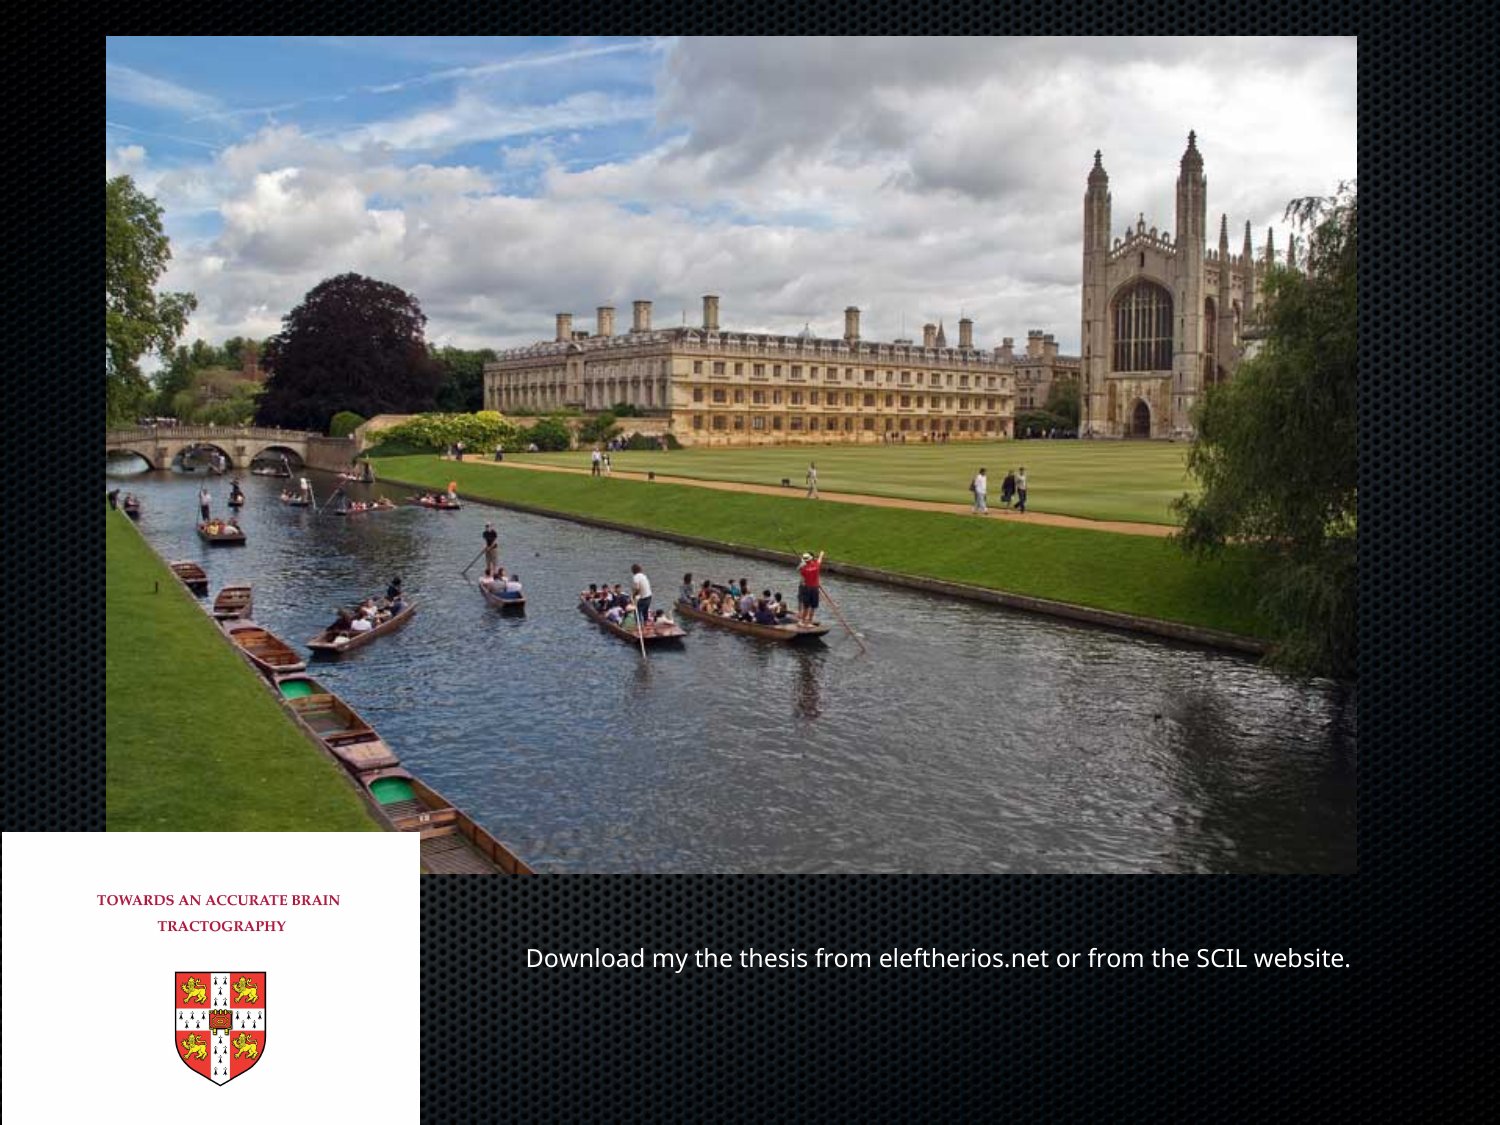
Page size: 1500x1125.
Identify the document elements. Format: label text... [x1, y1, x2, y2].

text_box Download my the thesis from eleftherios.net or from the SCIL website. [510, 935, 1425, 981]
picture [0, 0, 1500, 1125]
